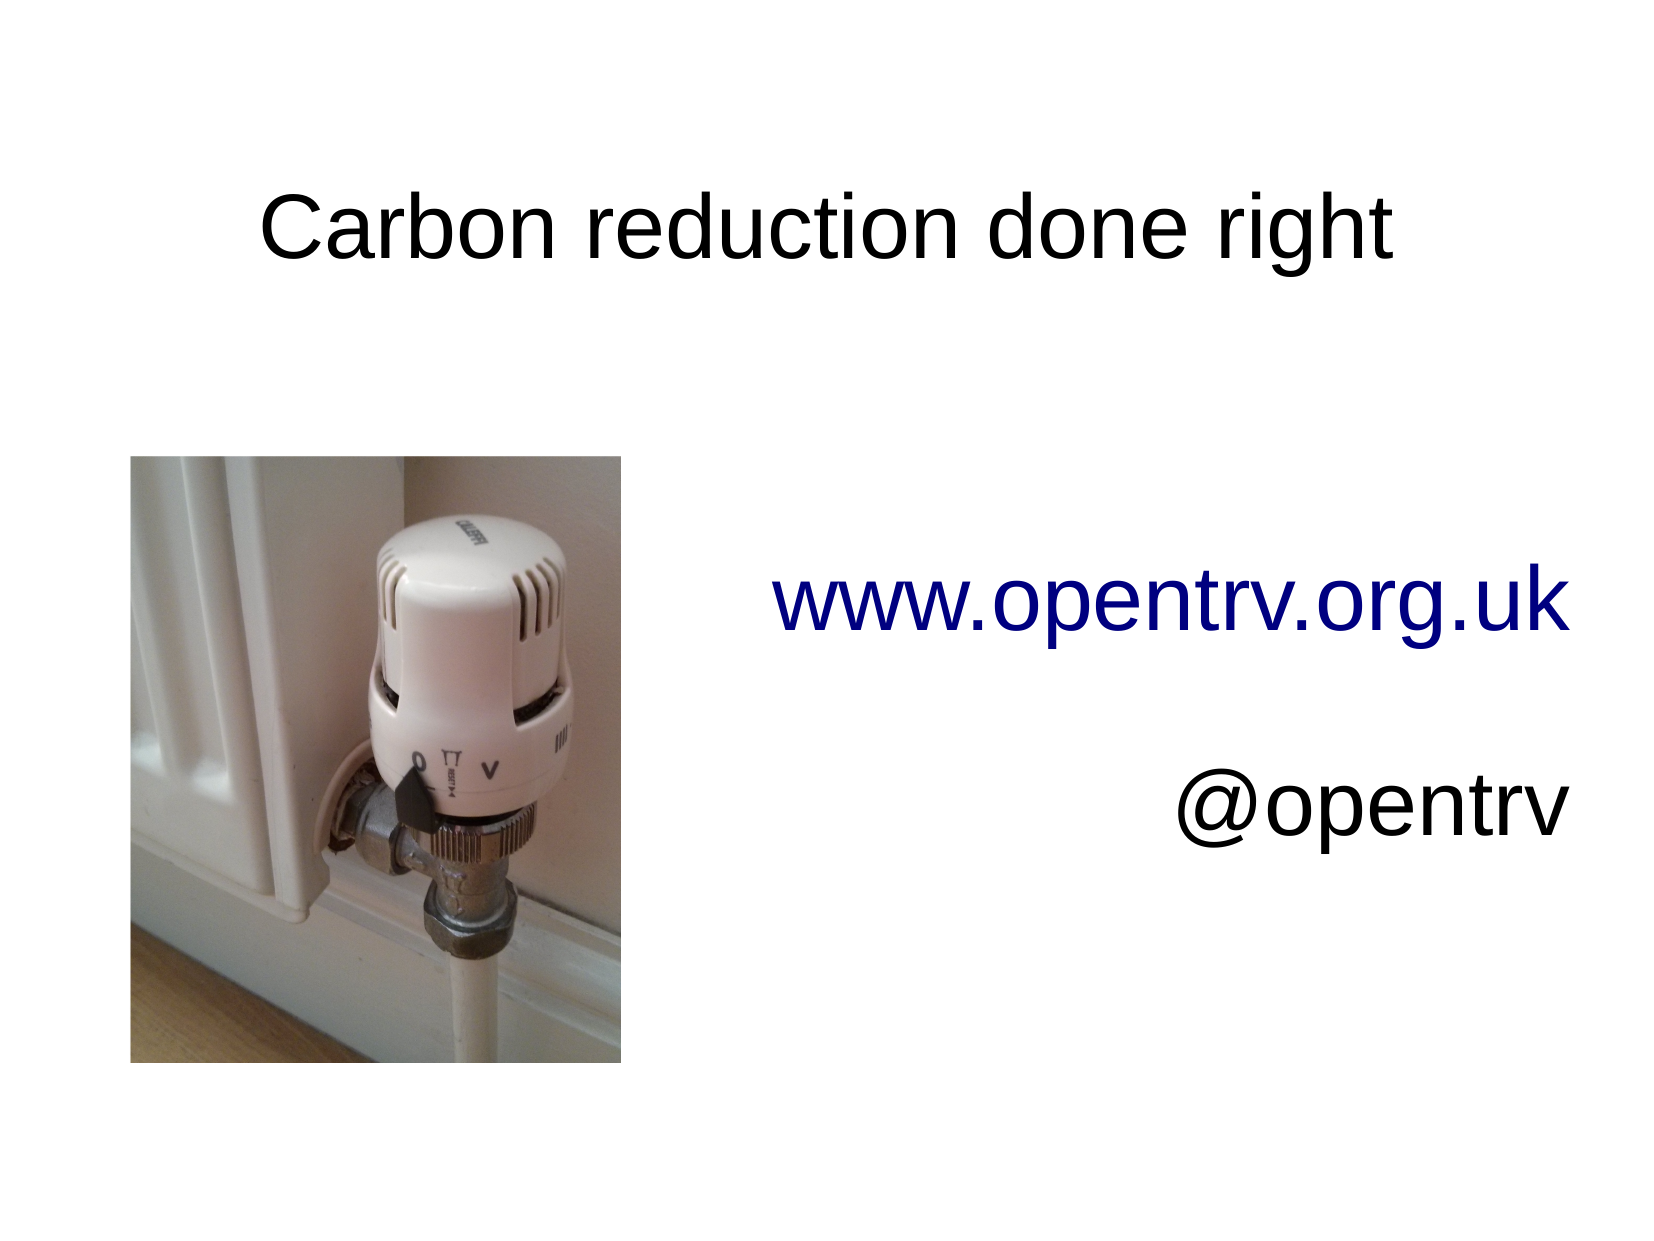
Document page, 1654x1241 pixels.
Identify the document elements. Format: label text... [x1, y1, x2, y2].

title Carbon reduction done right [82, 123, 1571, 290]
subtitle www.opentrv.org.uk @opentrv [82, 290, 1571, 1010]
picture [129, 455, 621, 1063]
